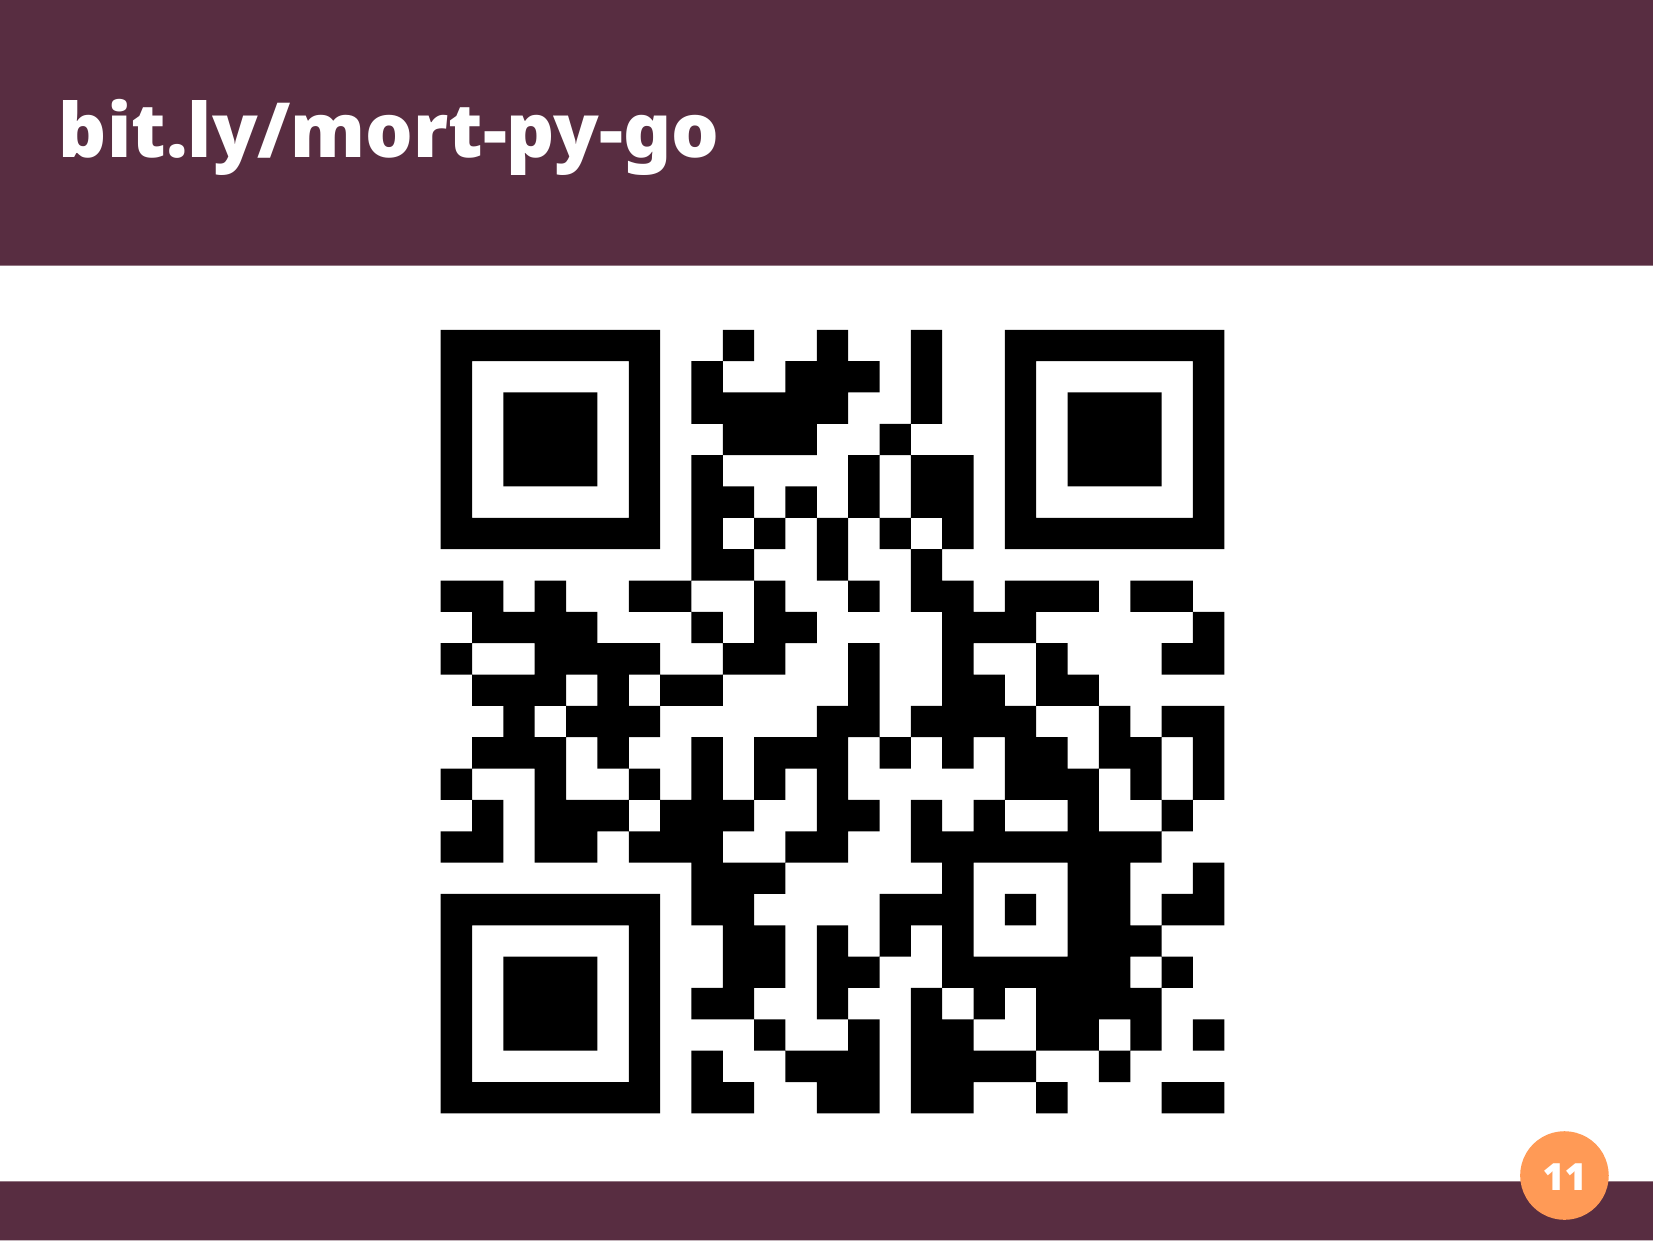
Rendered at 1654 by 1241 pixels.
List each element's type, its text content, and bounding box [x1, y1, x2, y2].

title bit.ly/mort-py-go [58, 49, 1594, 207]
picture [384, 273, 1285, 1174]
